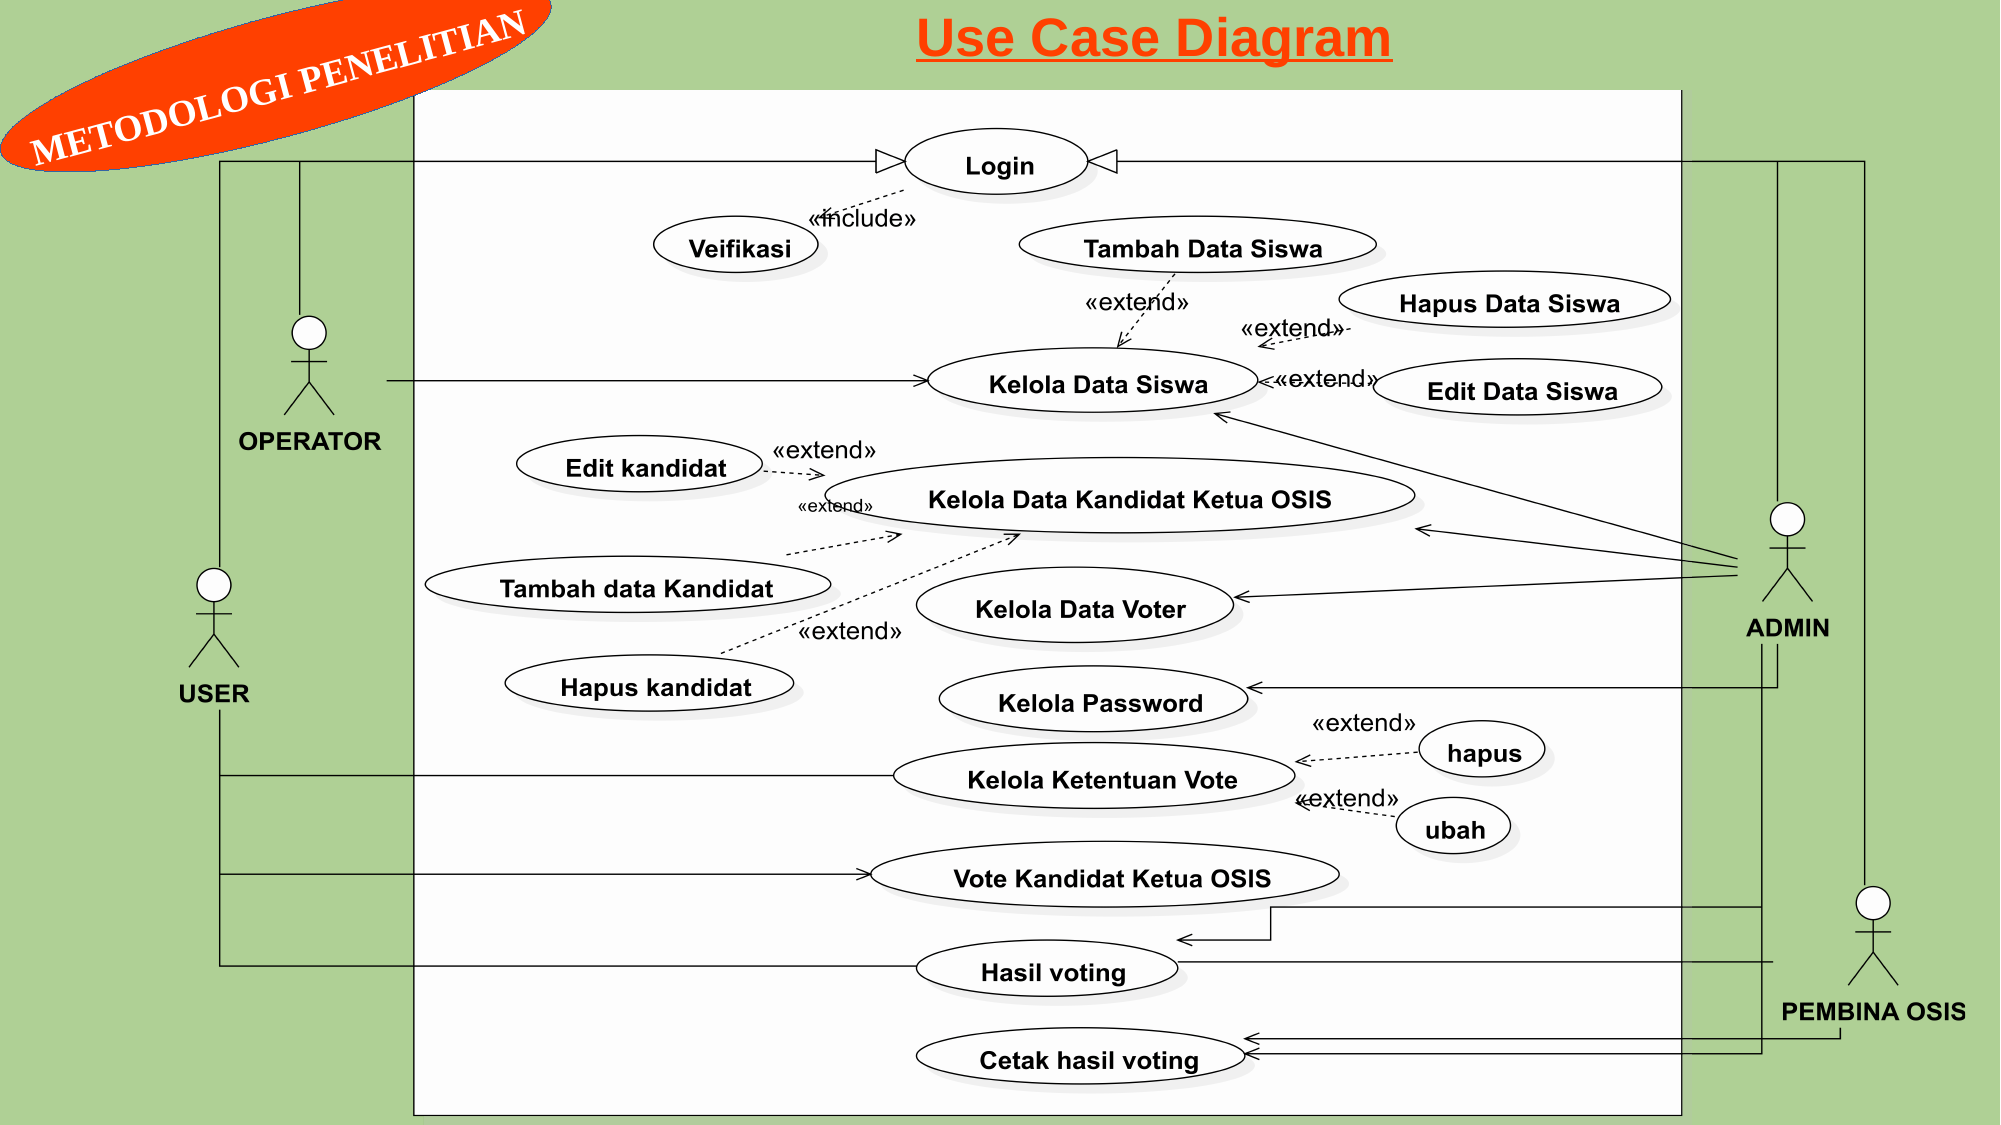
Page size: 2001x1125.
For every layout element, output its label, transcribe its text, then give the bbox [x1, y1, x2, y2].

picture [180, 90, 1966, 1125]
text_box METODOLOGI PENELITIAN [0, 0, 552, 172]
text_box Use Case Diagram [795, 0, 1516, 91]
